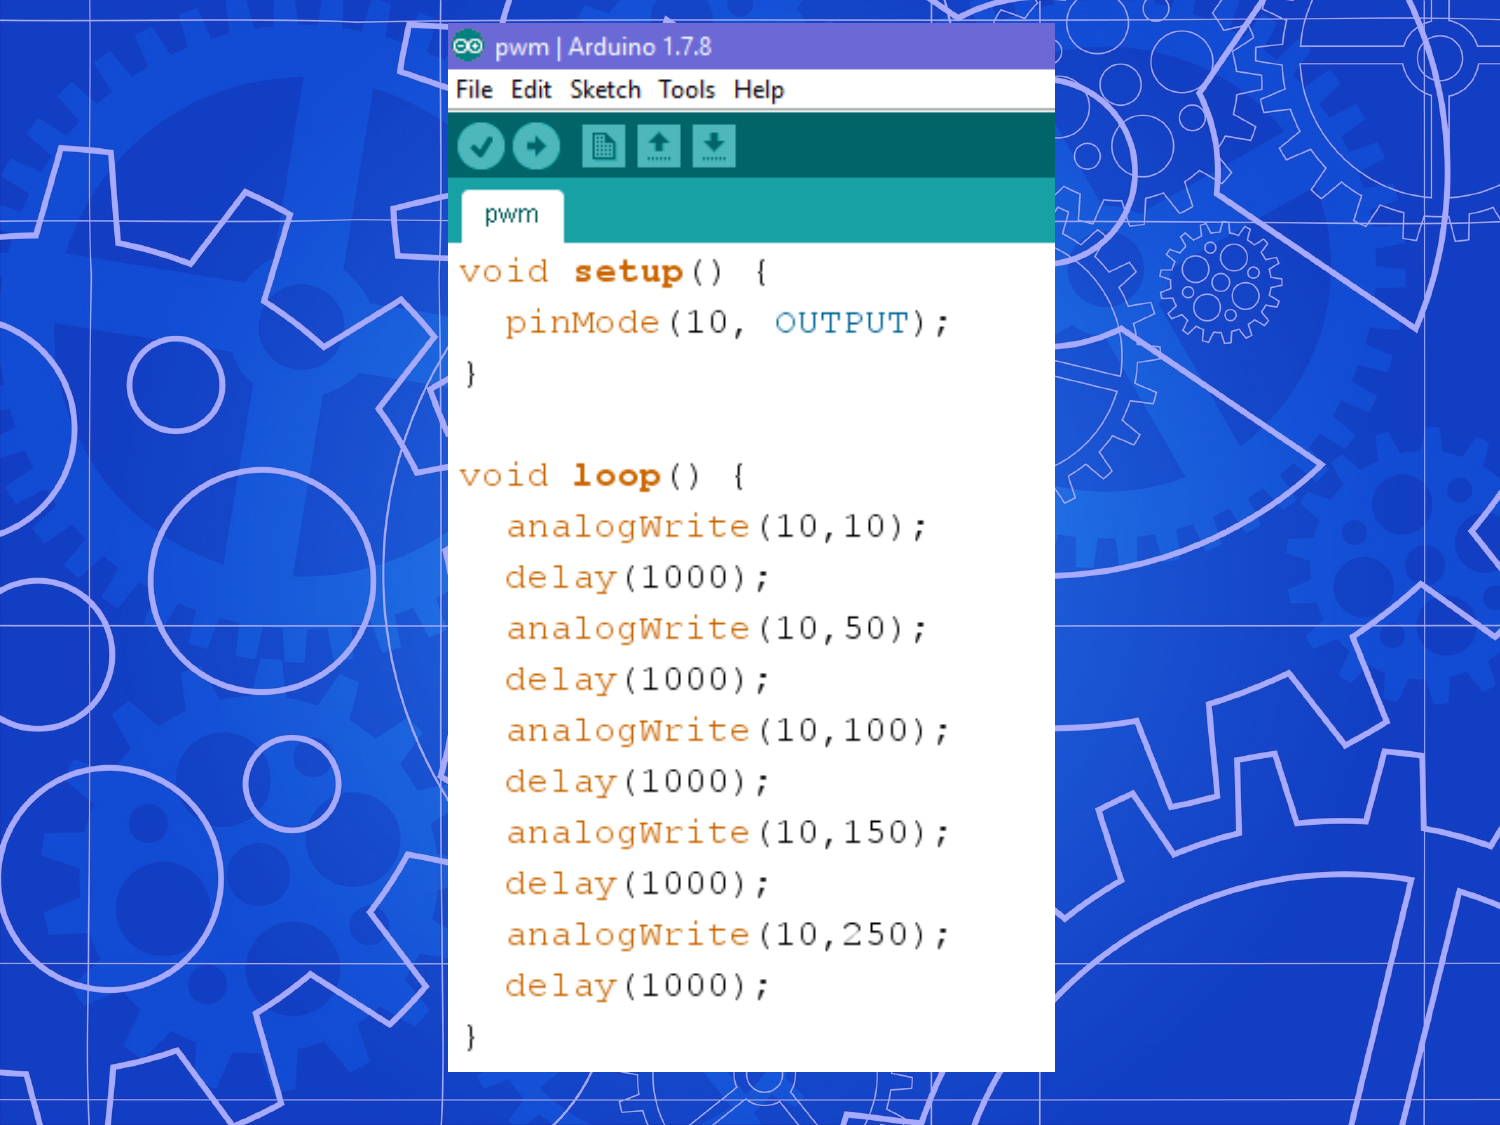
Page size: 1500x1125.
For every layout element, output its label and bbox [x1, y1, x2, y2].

picture [448, 23, 1055, 1073]
